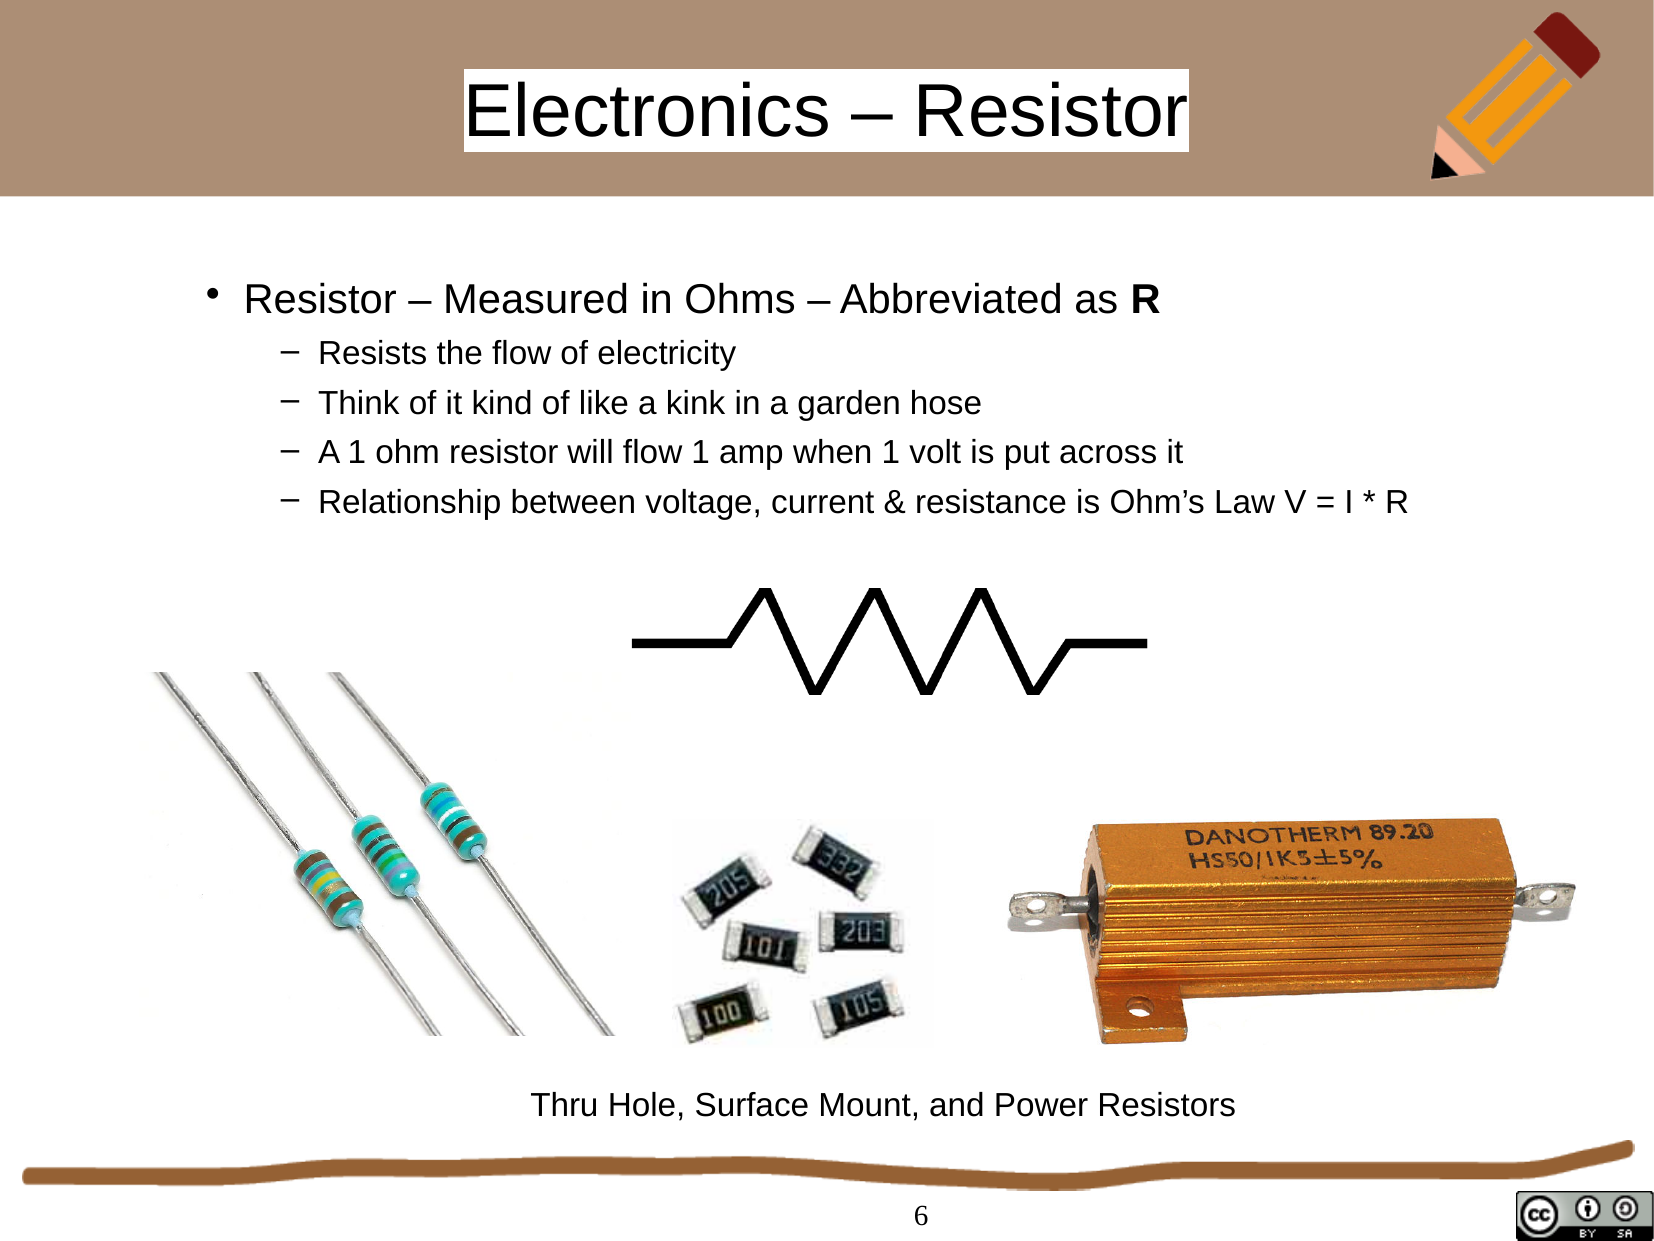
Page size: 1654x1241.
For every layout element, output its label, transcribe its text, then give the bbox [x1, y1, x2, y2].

picture [625, 588, 1155, 695]
title Electronics – Resistor [82, 49, 1571, 172]
picture [672, 819, 934, 1048]
picture [22, 1140, 1654, 1241]
text_box Thru Hole, Surface Mount, and Power Resistors [515, 1076, 1253, 1132]
text_box Resistor – Measured in Ohms – Abbreviated as R Resists the flow of electricity Think of it kind of like a kink in a garden hose A 1 ohm resistor will flow 1 amp when 1 volt is put across it Relationship between voltage, current & resistance is Ohm’s Law V = I * R [190, 268, 1578, 1072]
picture [139, 672, 190, 1036]
picture [996, 801, 1588, 1053]
picture [1430, 12, 1601, 181]
